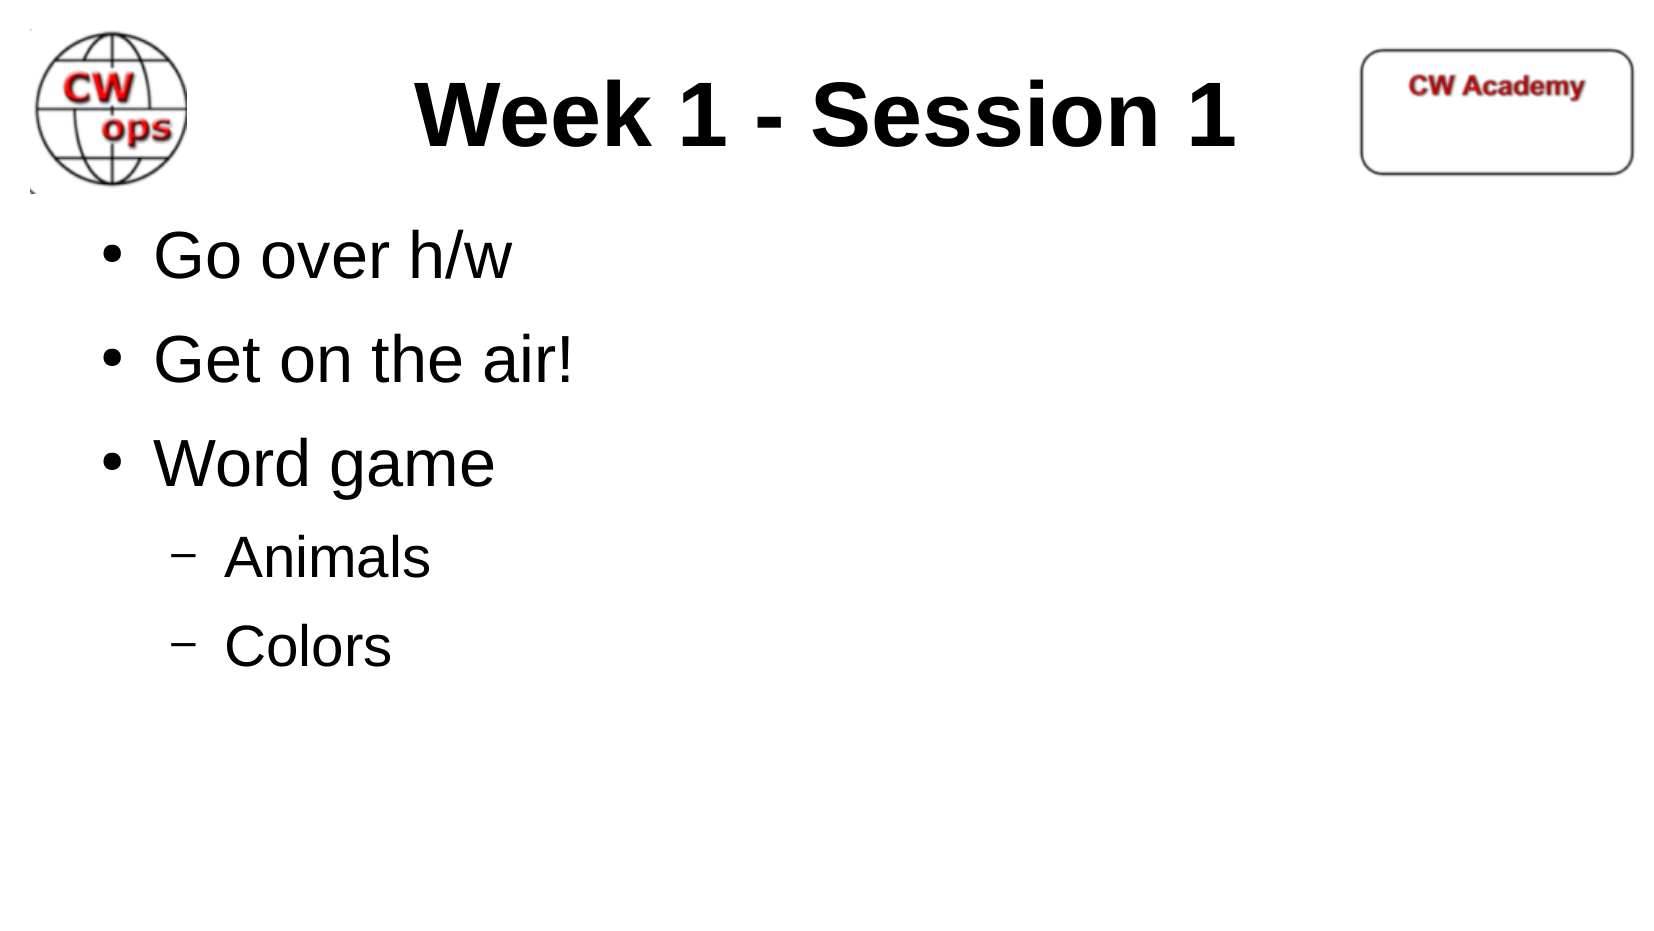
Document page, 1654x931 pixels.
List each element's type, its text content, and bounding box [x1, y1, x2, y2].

title Week 1 - Session 1 [82, 37, 1571, 193]
picture [1571, 37, 1640, 186]
list Go over h/w Get on the air! Word game Animals Colors [82, 217, 1571, 758]
picture [30, 29, 187, 194]
